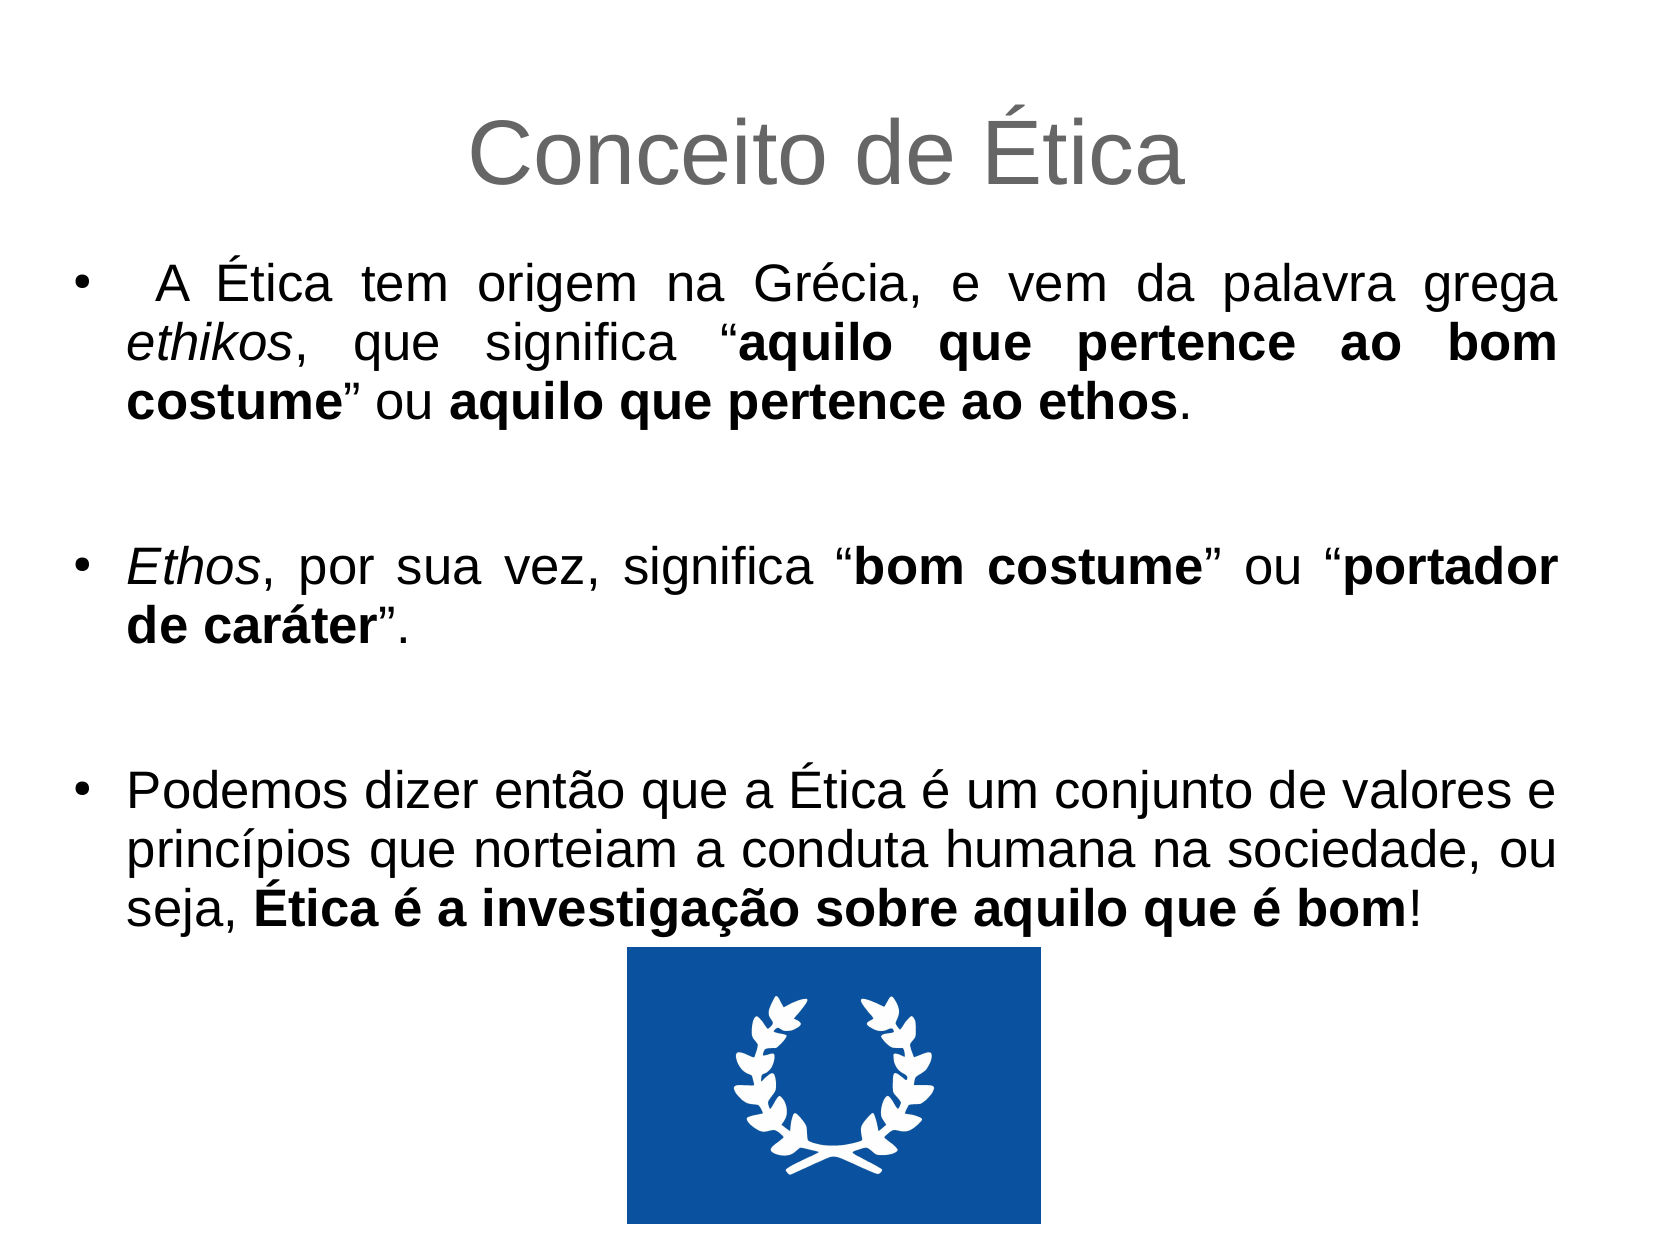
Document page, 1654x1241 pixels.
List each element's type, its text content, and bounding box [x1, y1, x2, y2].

list A Ética tem origem na Grécia, e vem da palavra grega ethikos, que significa “aquilo que pertence ao bom costume” ou aquilo que pertence ao ethos. Ethos, por sua vez, significa “bom costume” ou “portador de caráter”. Podemos dizer então que a Ética é um conjunto de valores e princípios que norteiam a conduta humana na sociedade, ou seja, Ética é a investigação sobre aquilo que é bom! [70, 253, 1560, 945]
title Conceito de Ética [82, 49, 1571, 257]
picture [627, 947, 1041, 1224]
